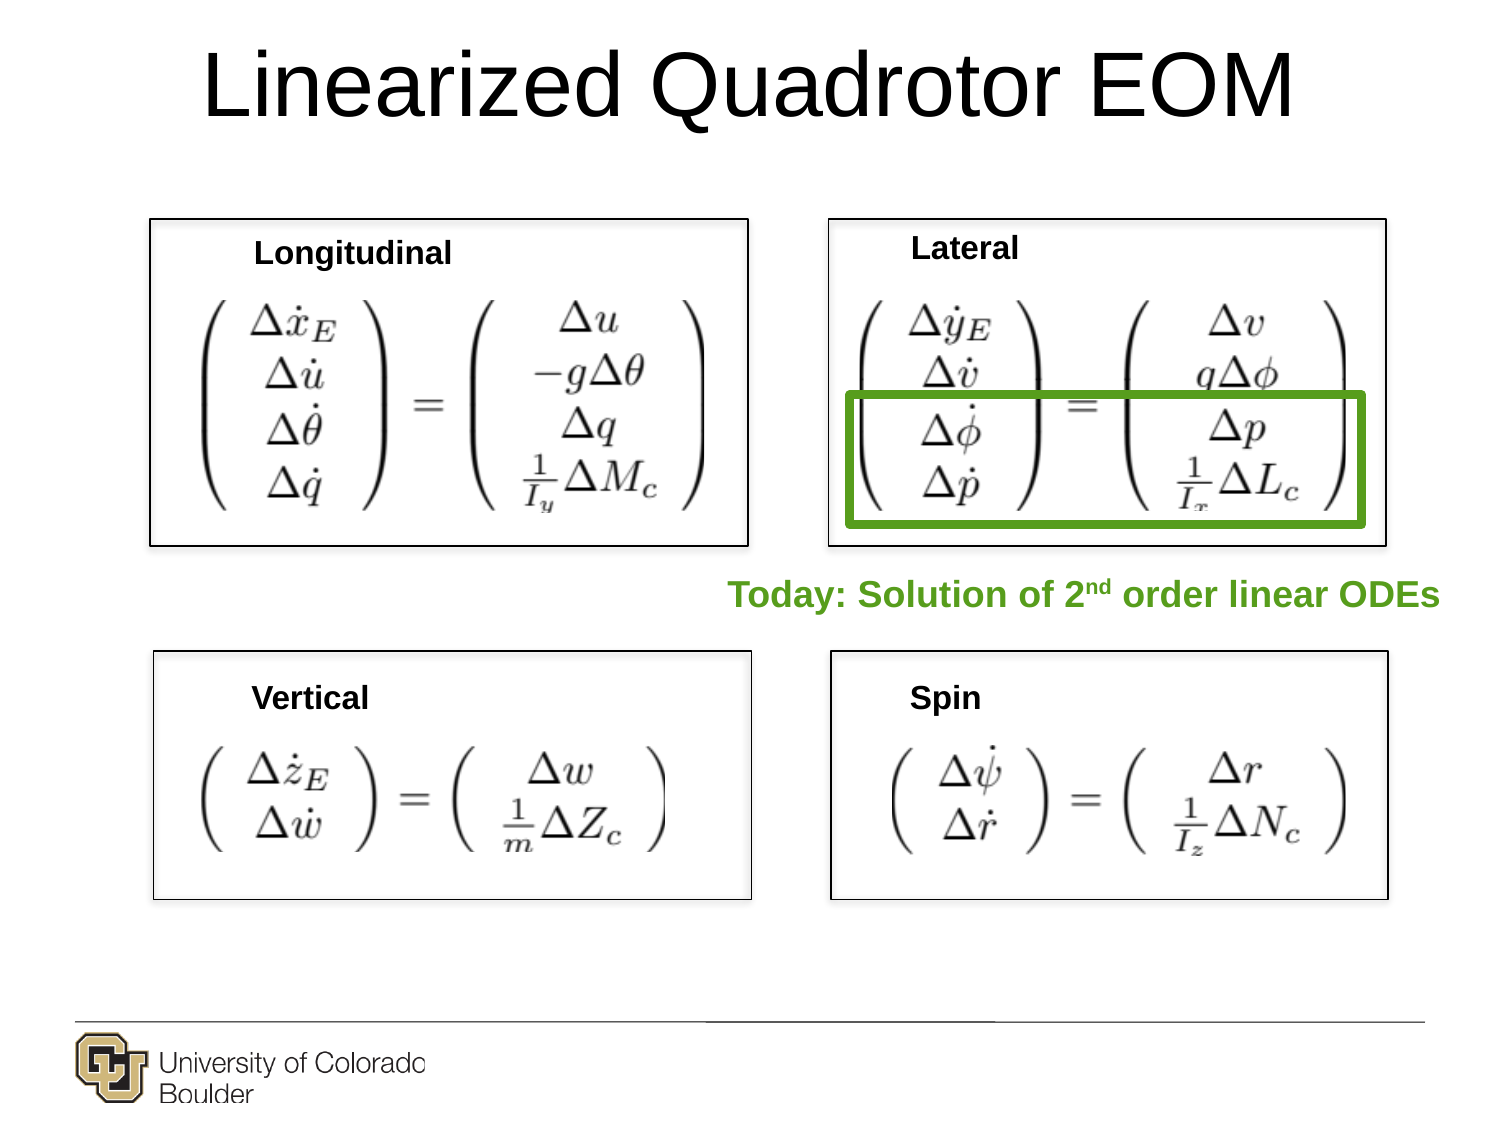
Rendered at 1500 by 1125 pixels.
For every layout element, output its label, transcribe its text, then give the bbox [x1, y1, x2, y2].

picture [892, 745, 1346, 856]
picture [200, 299, 705, 513]
picture [859, 299, 1346, 390]
text_box Lateral [896, 228, 1035, 274]
text_box Vertical [236, 668, 385, 724]
picture [200, 745, 665, 852]
title Linearized Quadrotor EOM [75, 26, 1425, 134]
picture [859, 399, 1346, 511]
text_box Spin [895, 668, 997, 724]
text_box Longitudinal [239, 228, 468, 279]
text_box Today: Solution of 2nd order linear ODEs [712, 562, 1494, 638]
